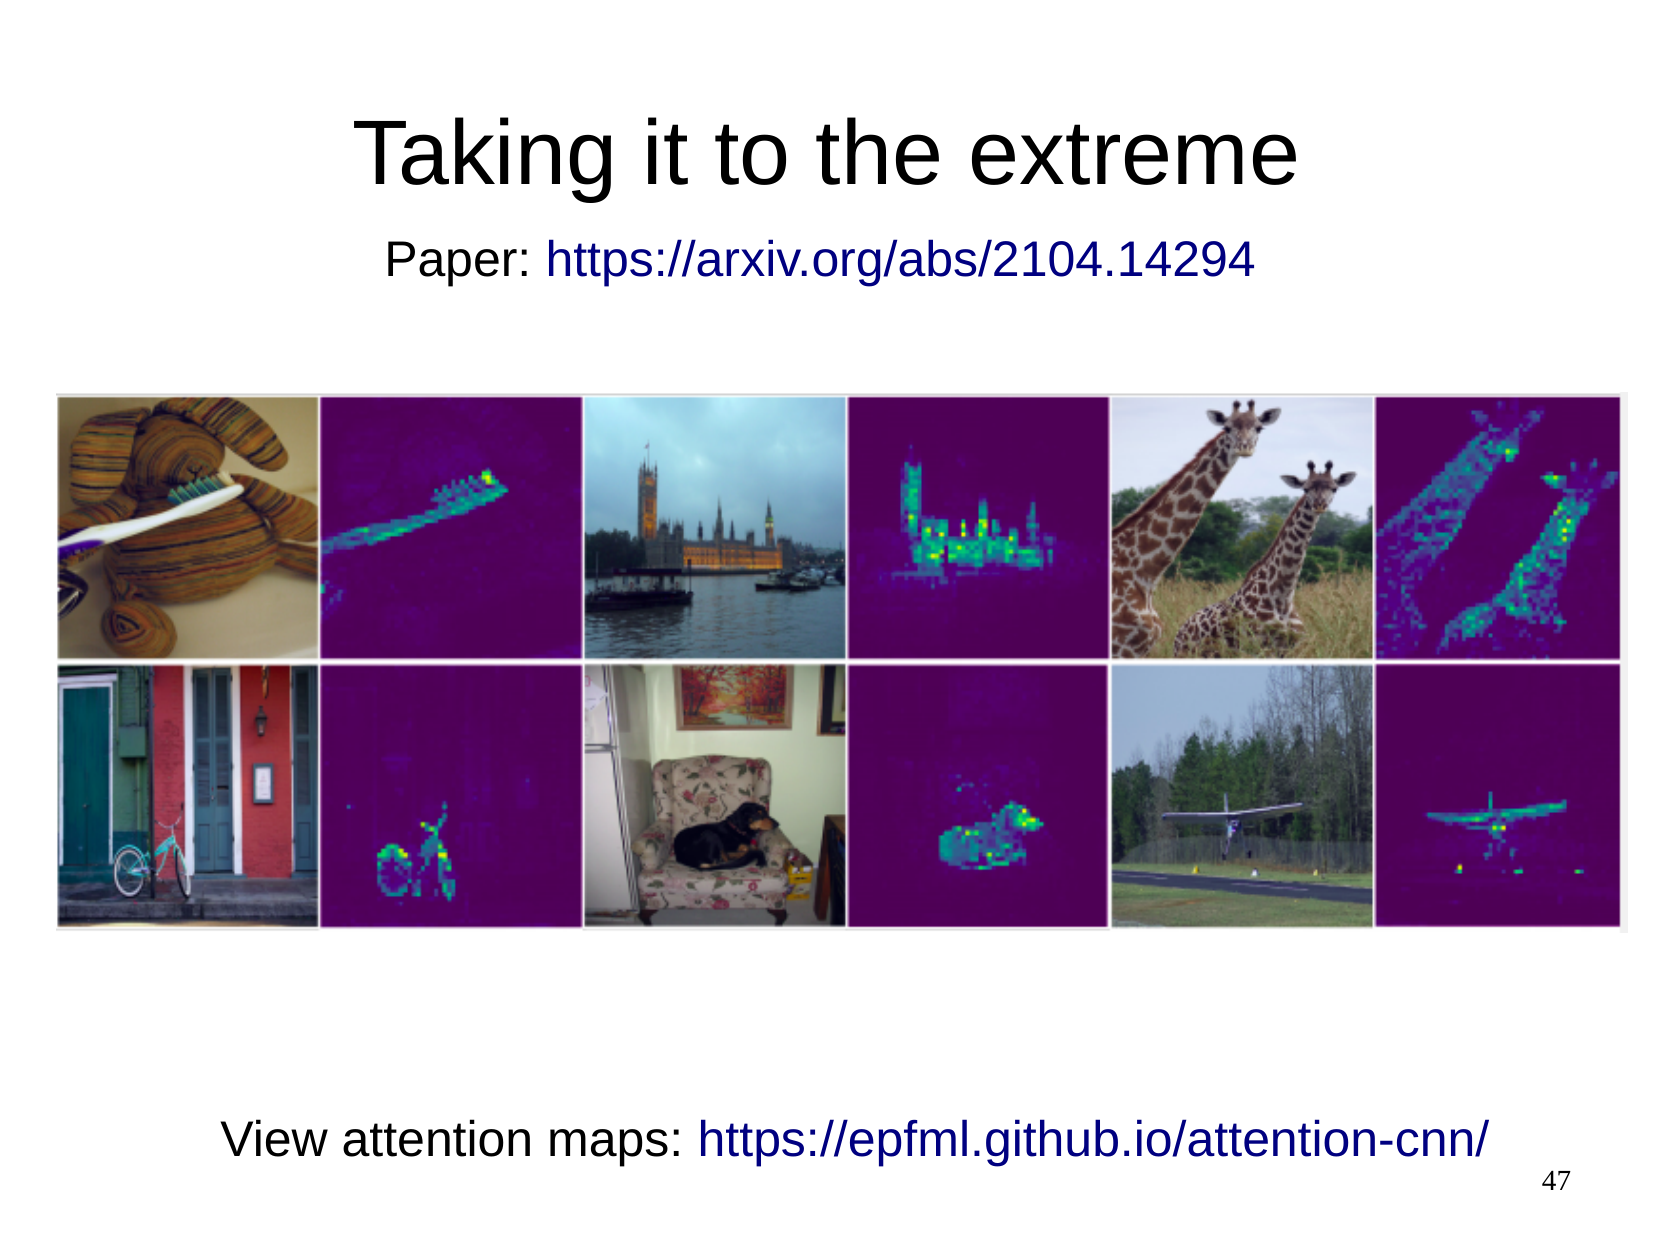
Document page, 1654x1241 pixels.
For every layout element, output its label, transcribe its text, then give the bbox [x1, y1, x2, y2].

text_box View attention maps: https://epfml.github.io/attention-cnn/ [205, 1104, 1583, 1231]
text_box Paper: https://arxiv.org/abs/2104.14294 [369, 223, 1470, 351]
picture [56, 392, 1628, 933]
title Taking it to the extreme [82, 49, 1571, 257]
